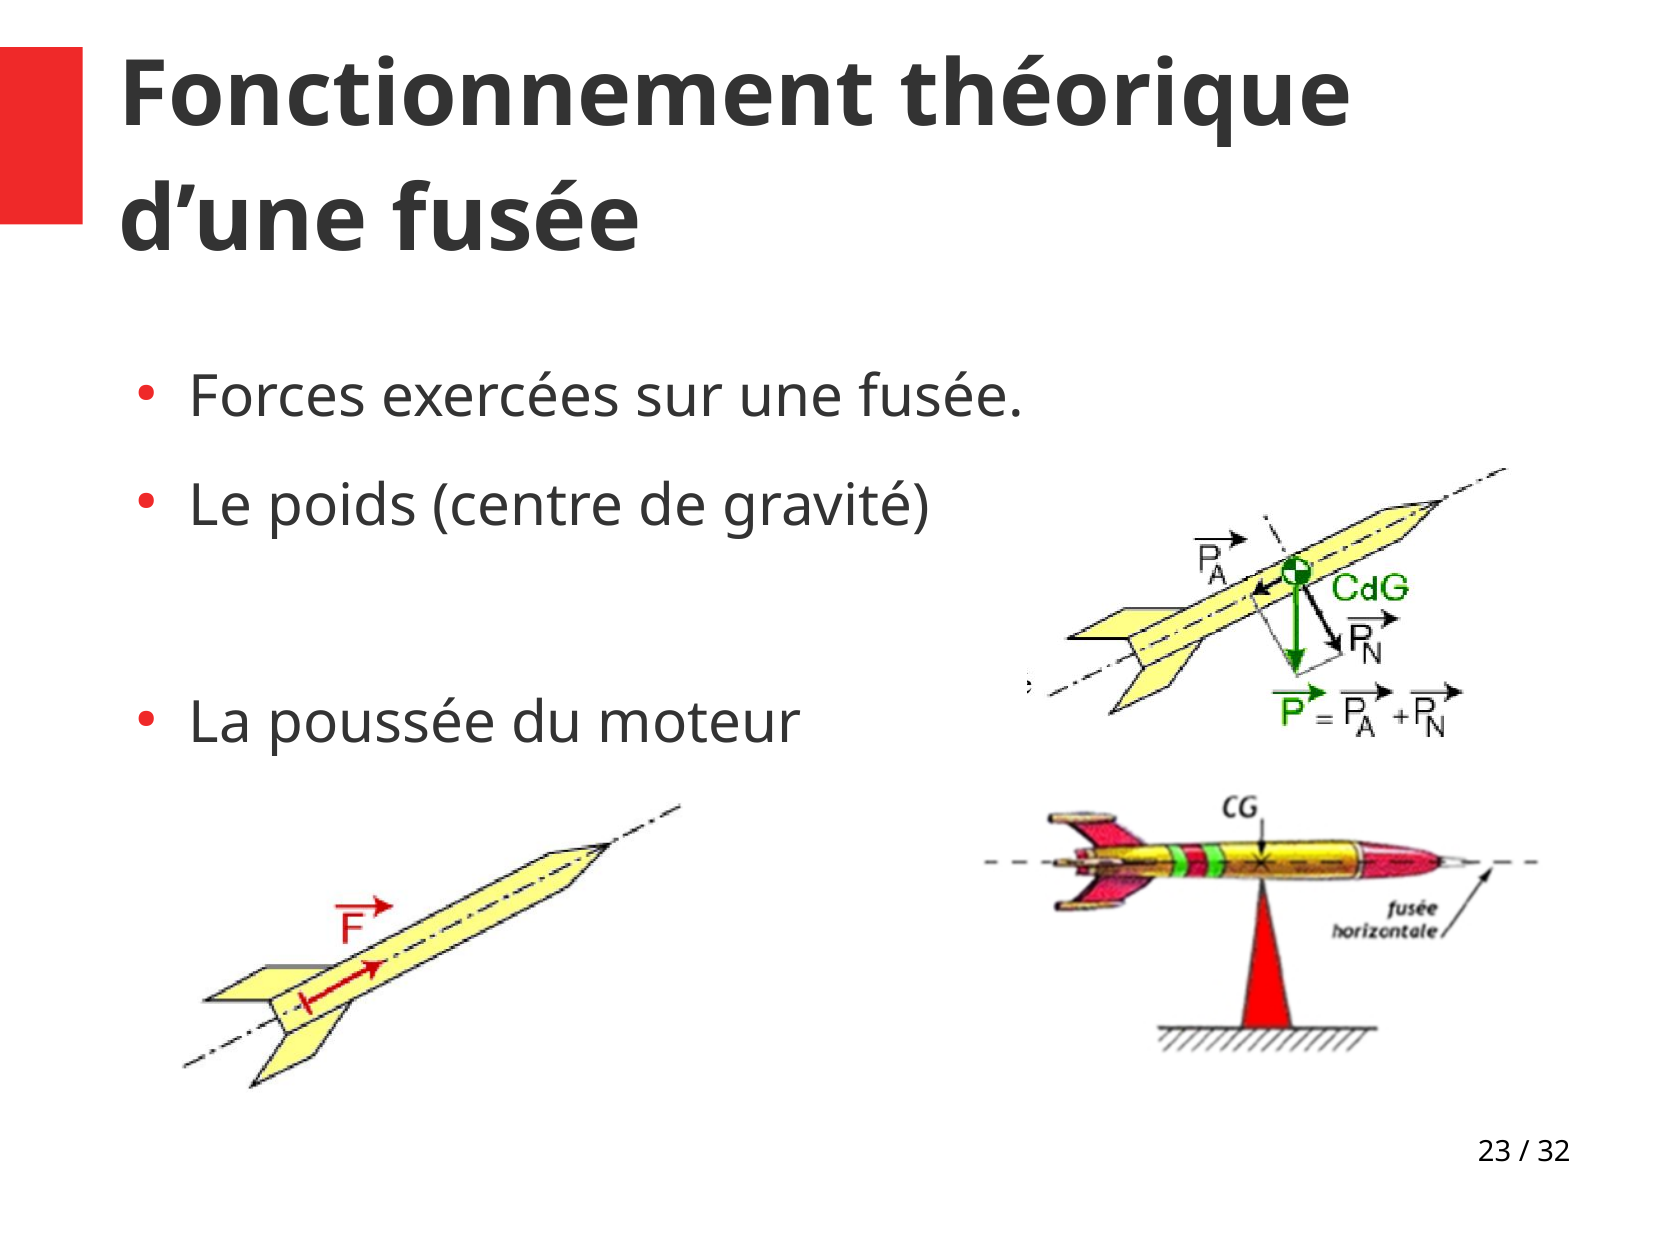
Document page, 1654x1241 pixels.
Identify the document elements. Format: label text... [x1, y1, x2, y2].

picture [1027, 389, 1565, 763]
picture [165, 777, 727, 1123]
list Forces exercées sur une fusée. Le poids (centre de gravité) La poussée du moteur [118, 354, 1536, 1074]
title Fonctionnement théorique d’une fusée [118, 27, 1571, 278]
picture [973, 779, 1595, 1063]
